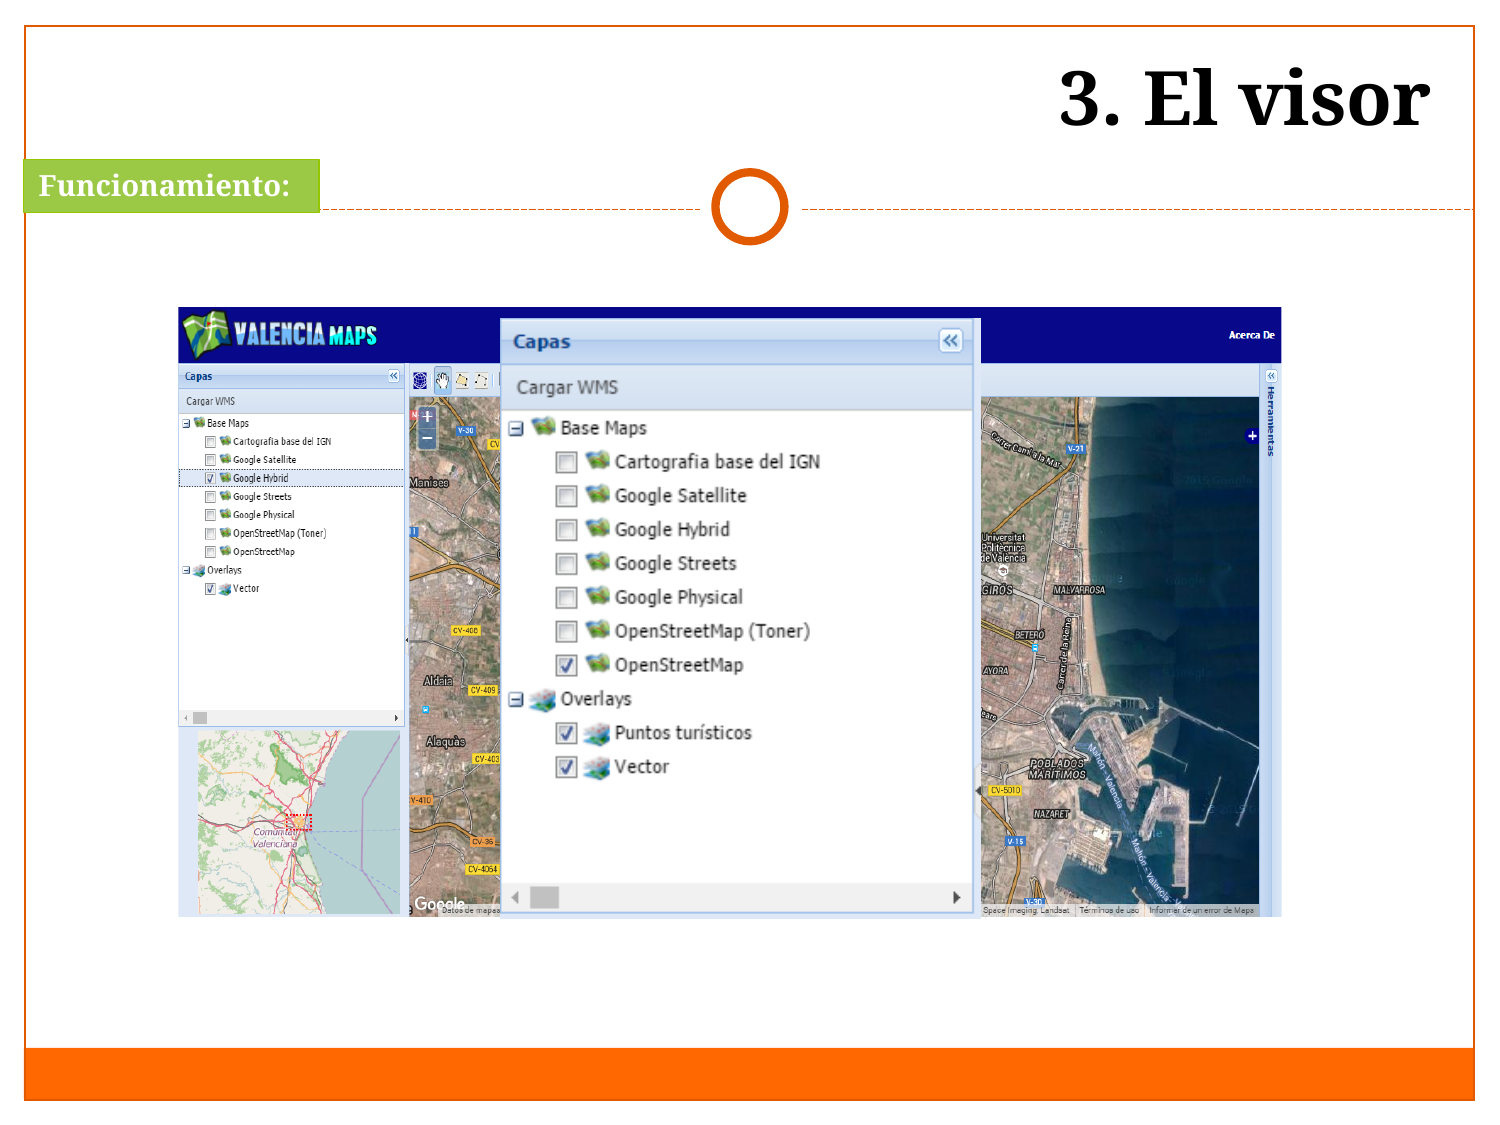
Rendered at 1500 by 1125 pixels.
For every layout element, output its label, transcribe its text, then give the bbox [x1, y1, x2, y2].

text_box 3. El visor [726, 42, 1447, 148]
text_box Funcionamiento: [23, 159, 319, 213]
picture [178, 307, 1282, 919]
